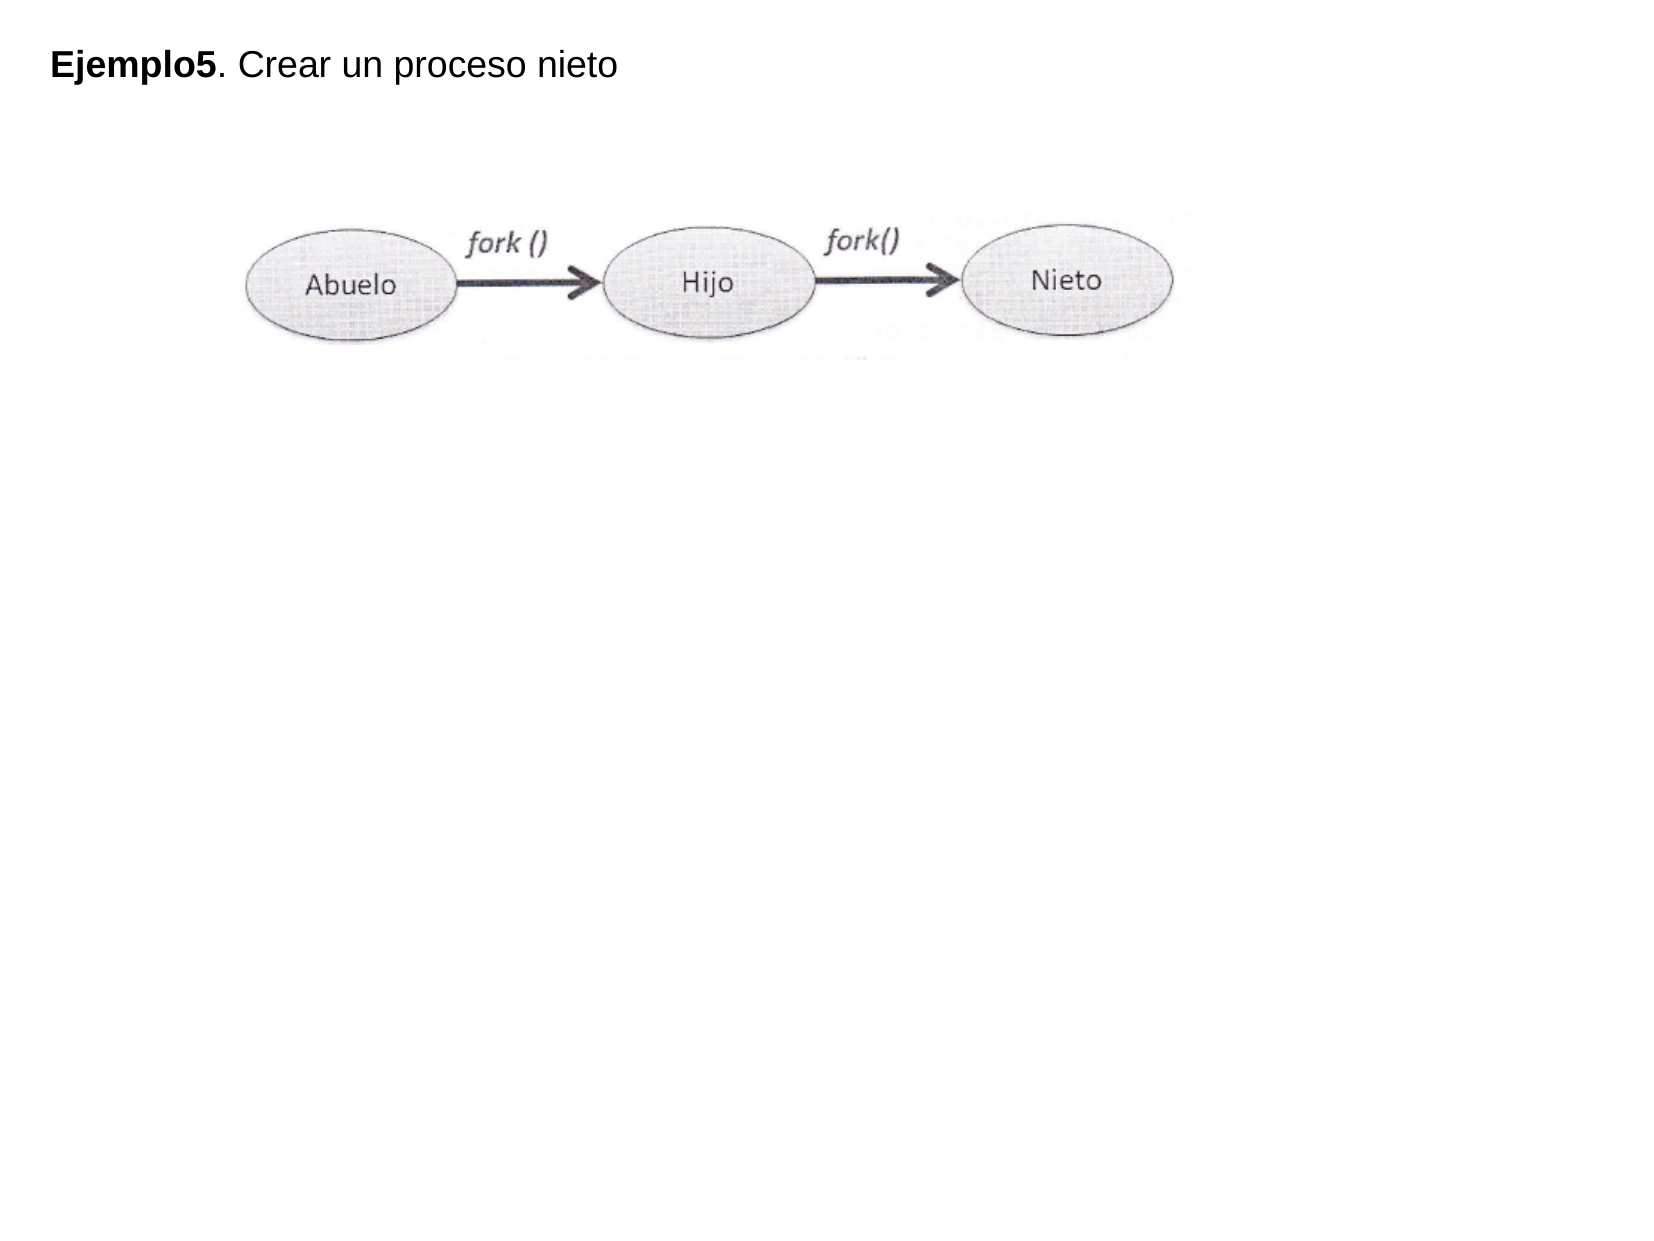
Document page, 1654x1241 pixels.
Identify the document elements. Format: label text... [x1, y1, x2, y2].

picture [216, 205, 1214, 360]
text_box Ejemplo5. Crear un proceso nieto [35, 36, 1607, 95]
